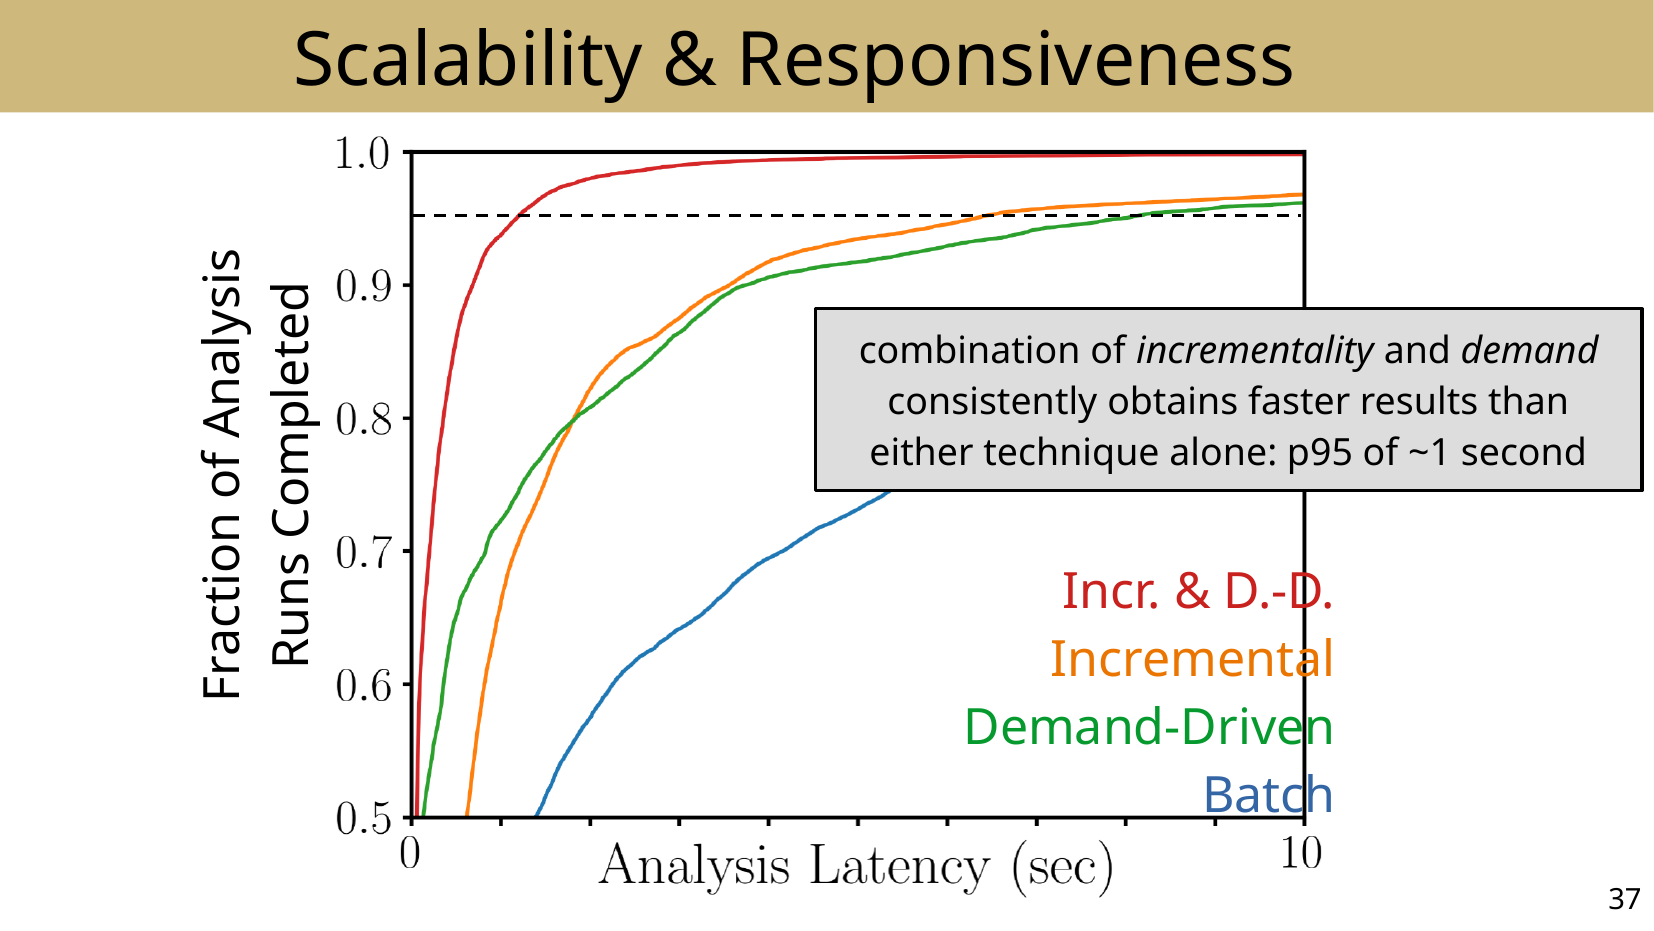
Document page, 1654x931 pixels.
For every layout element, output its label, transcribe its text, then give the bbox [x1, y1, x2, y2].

picture [331, 124, 1329, 900]
text_box combination of incrementality and demand consistently obtains faster results than either technique alone: p95 of ~1 second [815, 308, 1643, 491]
text_box Fraction of Analysis Runs Completed [186, 240, 449, 703]
text_box Incr. & D.-D. Incremental Demand-Driven Batch [963, 554, 1427, 817]
title Scalability & Responsiveness [0, 0, 1576, 113]
